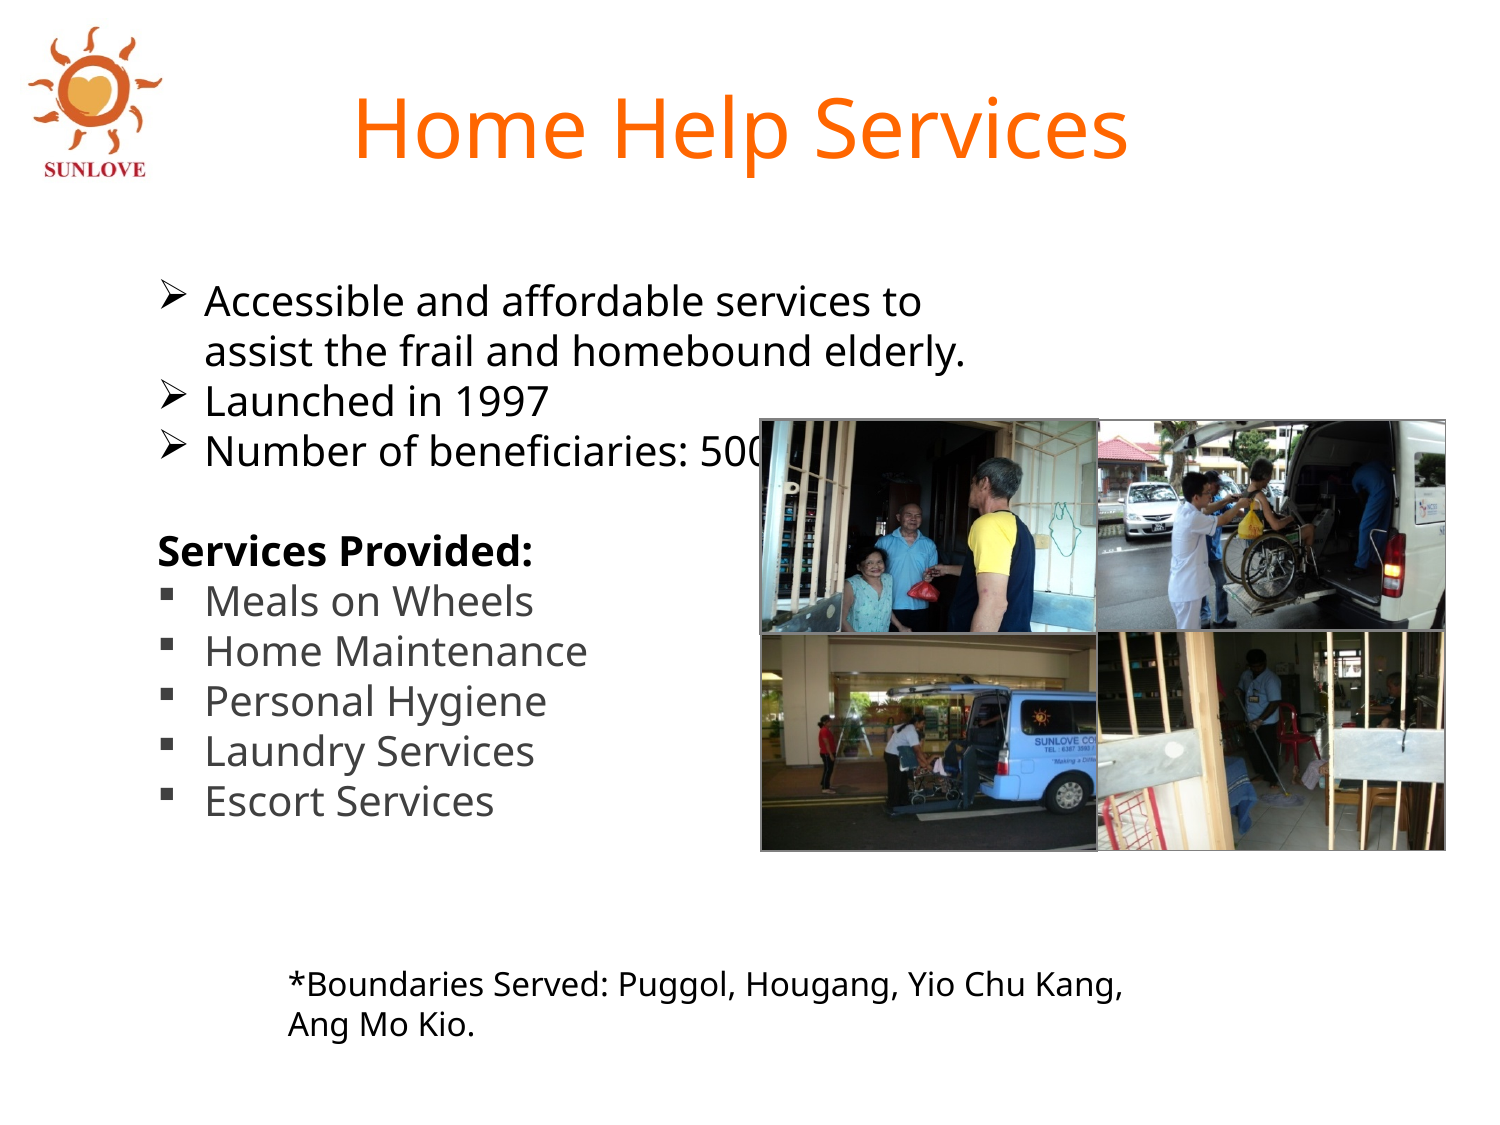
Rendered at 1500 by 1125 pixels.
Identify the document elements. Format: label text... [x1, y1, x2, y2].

picture [761, 420, 1097, 632]
text_box Accessible and affordable services to assist the frail and homebound elderly. Launched in 1997 Number of beneficiaries: 500 Services Provided: Meals on Wheels Home Maintenance Personal Hygiene Laundry Services Escort Services [142, 267, 1017, 883]
picture [1098, 420, 1445, 630]
picture [1097, 632, 1445, 850]
title Home Help Services [60, 31, 1423, 219]
picture [761, 635, 1097, 851]
picture [20, 18, 170, 185]
text_box *Boundaries Served: Puggol, Hougang, Yio Chu Kang, Ang Mo Kio. [273, 956, 1207, 1051]
